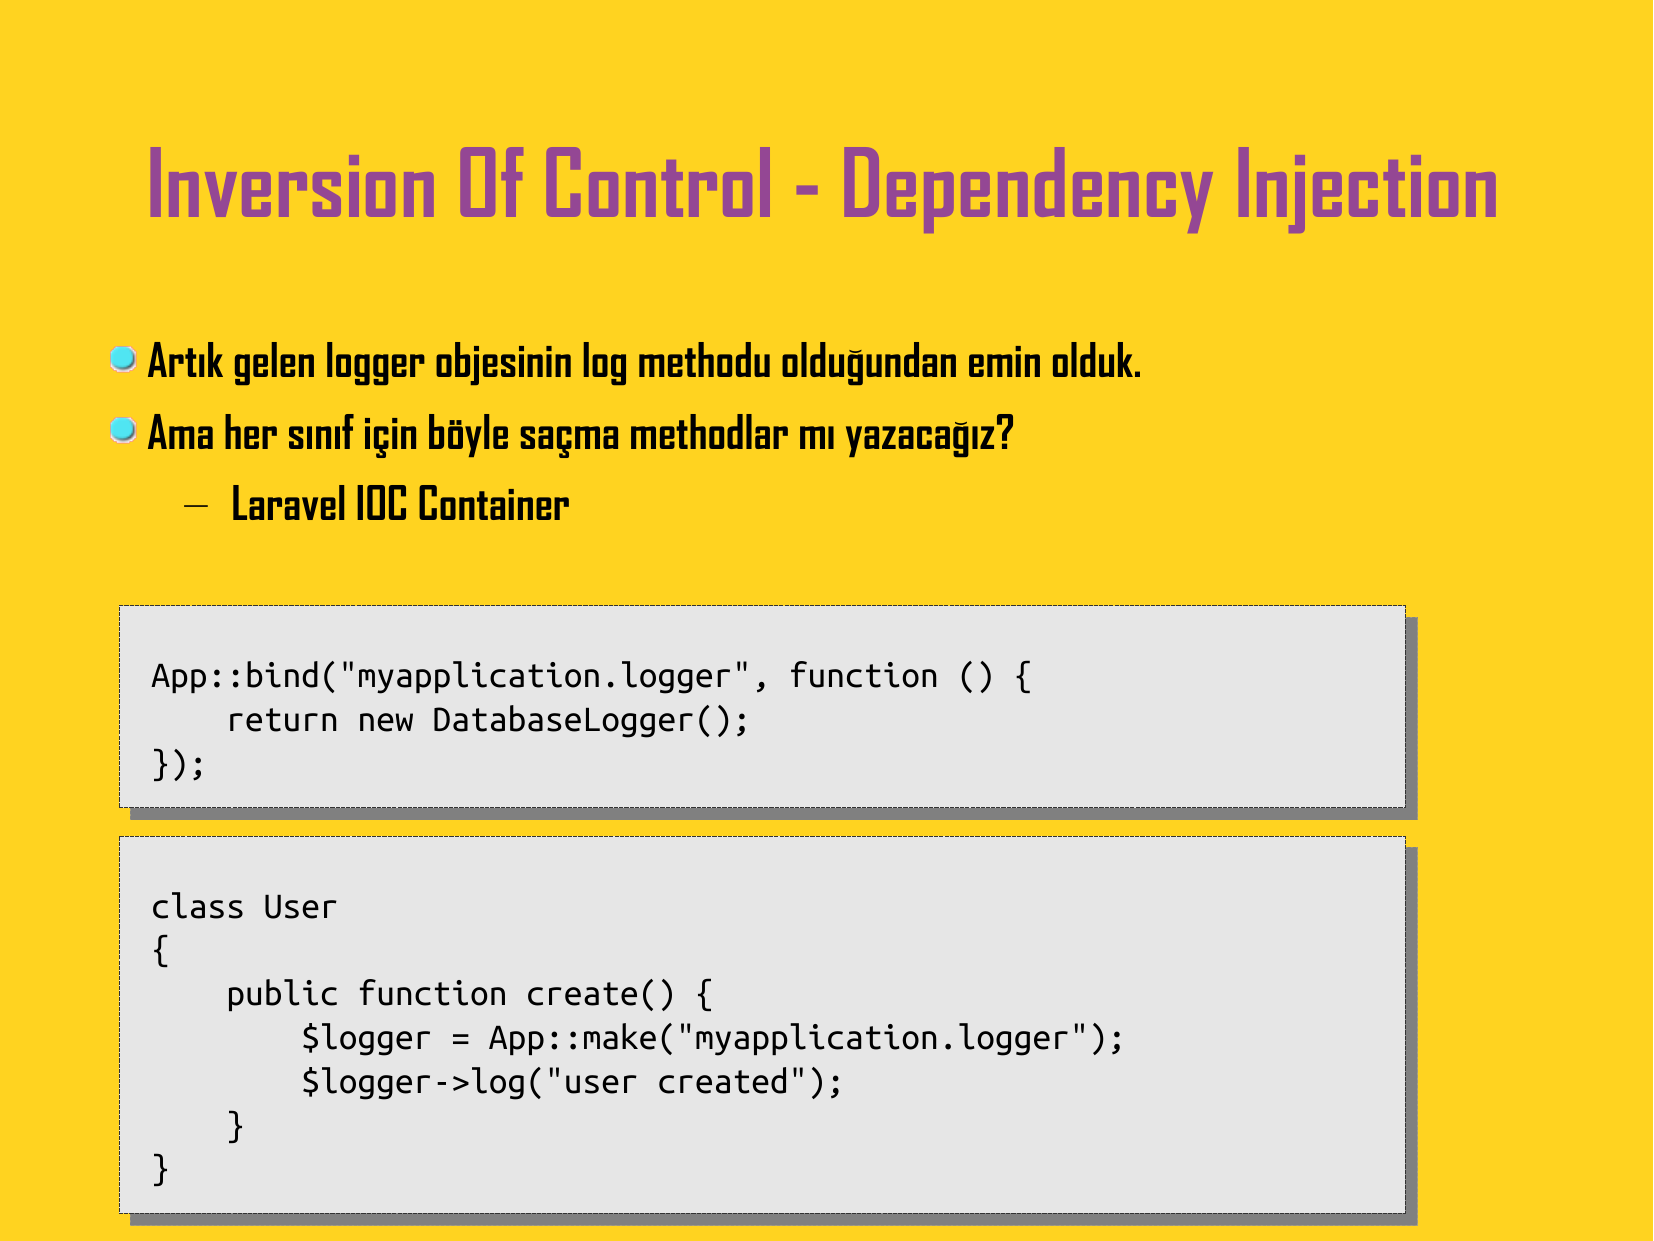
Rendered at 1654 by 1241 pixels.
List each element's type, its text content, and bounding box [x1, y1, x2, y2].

text_box [119, 836, 1406, 1214]
text_box Artık gelen logger objesinin log methodu olduğundan emin olduk. Ama her sınıf için böyle saçma methodlar mı yazacağız? Laravel IOC Container [94, 253, 1161, 610]
text_box [119, 605, 1406, 808]
text_box class User { public function create() { $logger = App::make("myapplication.logger"); $logger->log("user created"); } } [136, 879, 1517, 1241]
text_box Inversion Of Control - Dependency Injection [131, 118, 1522, 244]
text_box App::bind("myapplication.logger", function () { return new DatabaseLogger(); }); [136, 649, 1517, 879]
